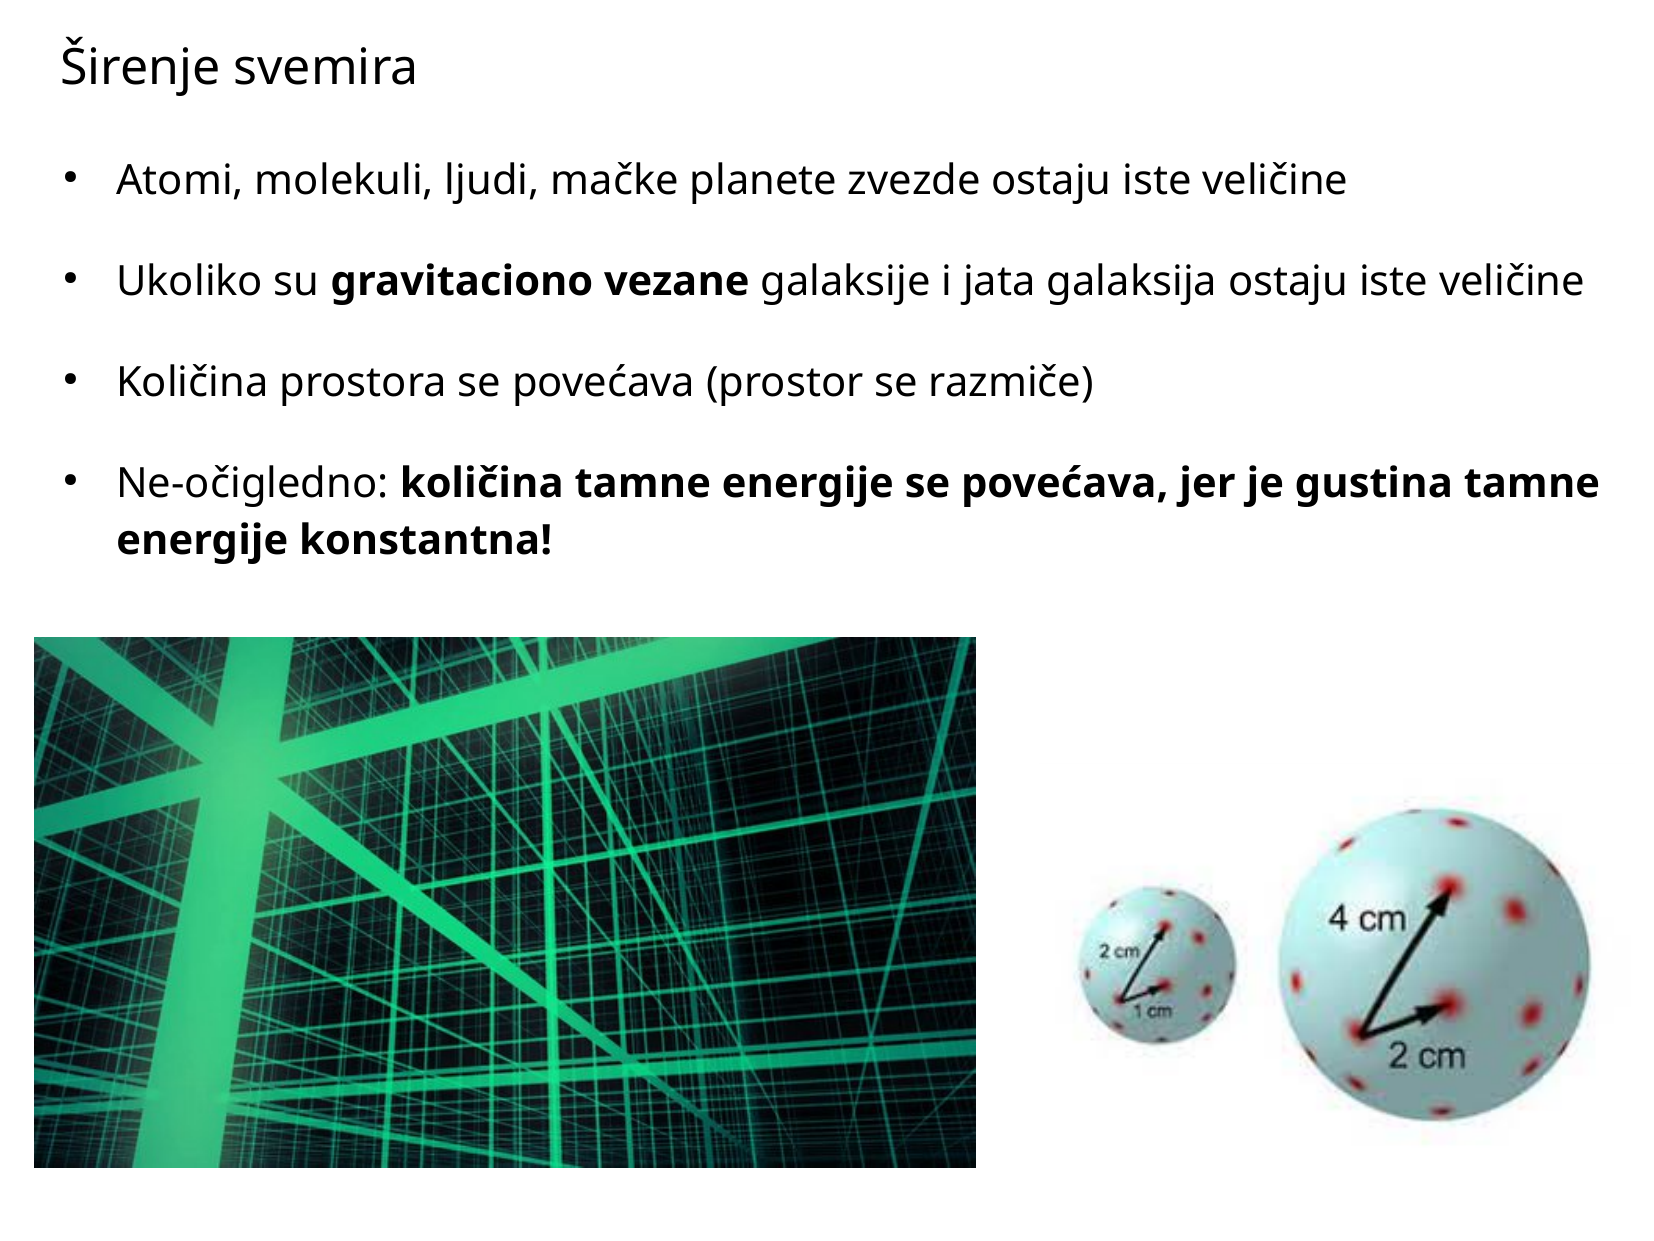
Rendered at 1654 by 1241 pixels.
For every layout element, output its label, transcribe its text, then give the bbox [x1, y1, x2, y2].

picture [34, 637, 976, 1168]
list Atomi, molekuli, ljudi, mačke planete zvezde ostaju iste veličine Ukoliko su gravitaciono vezane galaksije i jata galaksija ostaju iste veličine Količina prostora se povećava (prostor se razmiče) Ne-očigledno: količina tamne energije se povećava, jer je gustina tamne energije konstantna! [45, 150, 1635, 1173]
title Širenje svemira [59, 17, 1648, 113]
picture [1039, 762, 1635, 1163]
